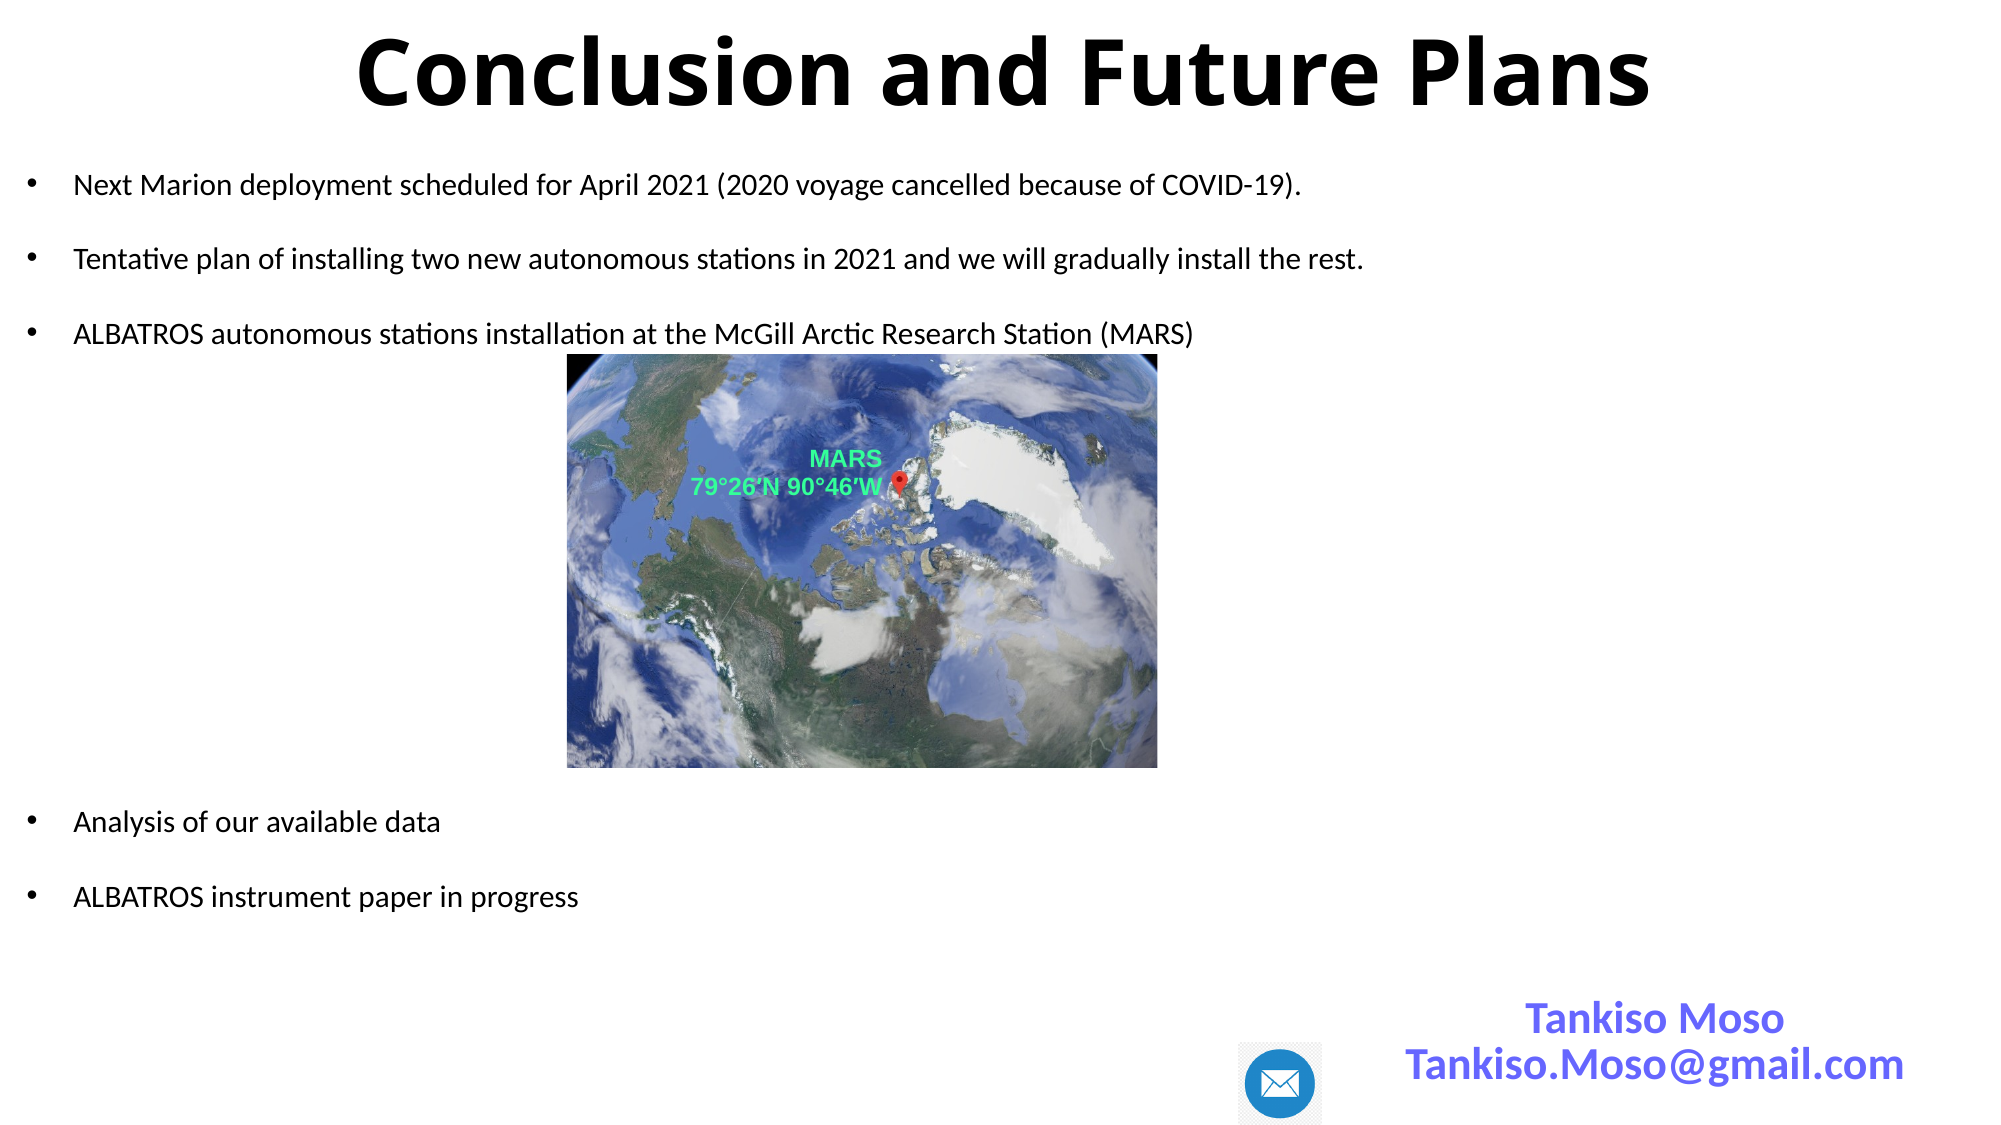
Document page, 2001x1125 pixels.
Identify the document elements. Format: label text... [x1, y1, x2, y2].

picture [1238, 1042, 1322, 1125]
picture [566, 354, 1158, 768]
text_box MARS 79°26′N 90°46′W [673, 437, 898, 508]
text_box Next Marion deployment scheduled for April 2021 (2020 voyage cancelled because of COVID-19). Tentative plan of installing two new autonomous stations in 2021 and we will gradually install the rest. ALBATROS autonomous stations installation at the McGill Arctic Research Station (MARS) Analysis of our available data ALBATROS instrument paper in progress [11, 106, 2000, 934]
text_box Conclusion and Future Plans [0, 0, 2000, 122]
text_box Tankiso Moso Tankiso.Moso@gmail.com [1263, 992, 2000, 1114]
